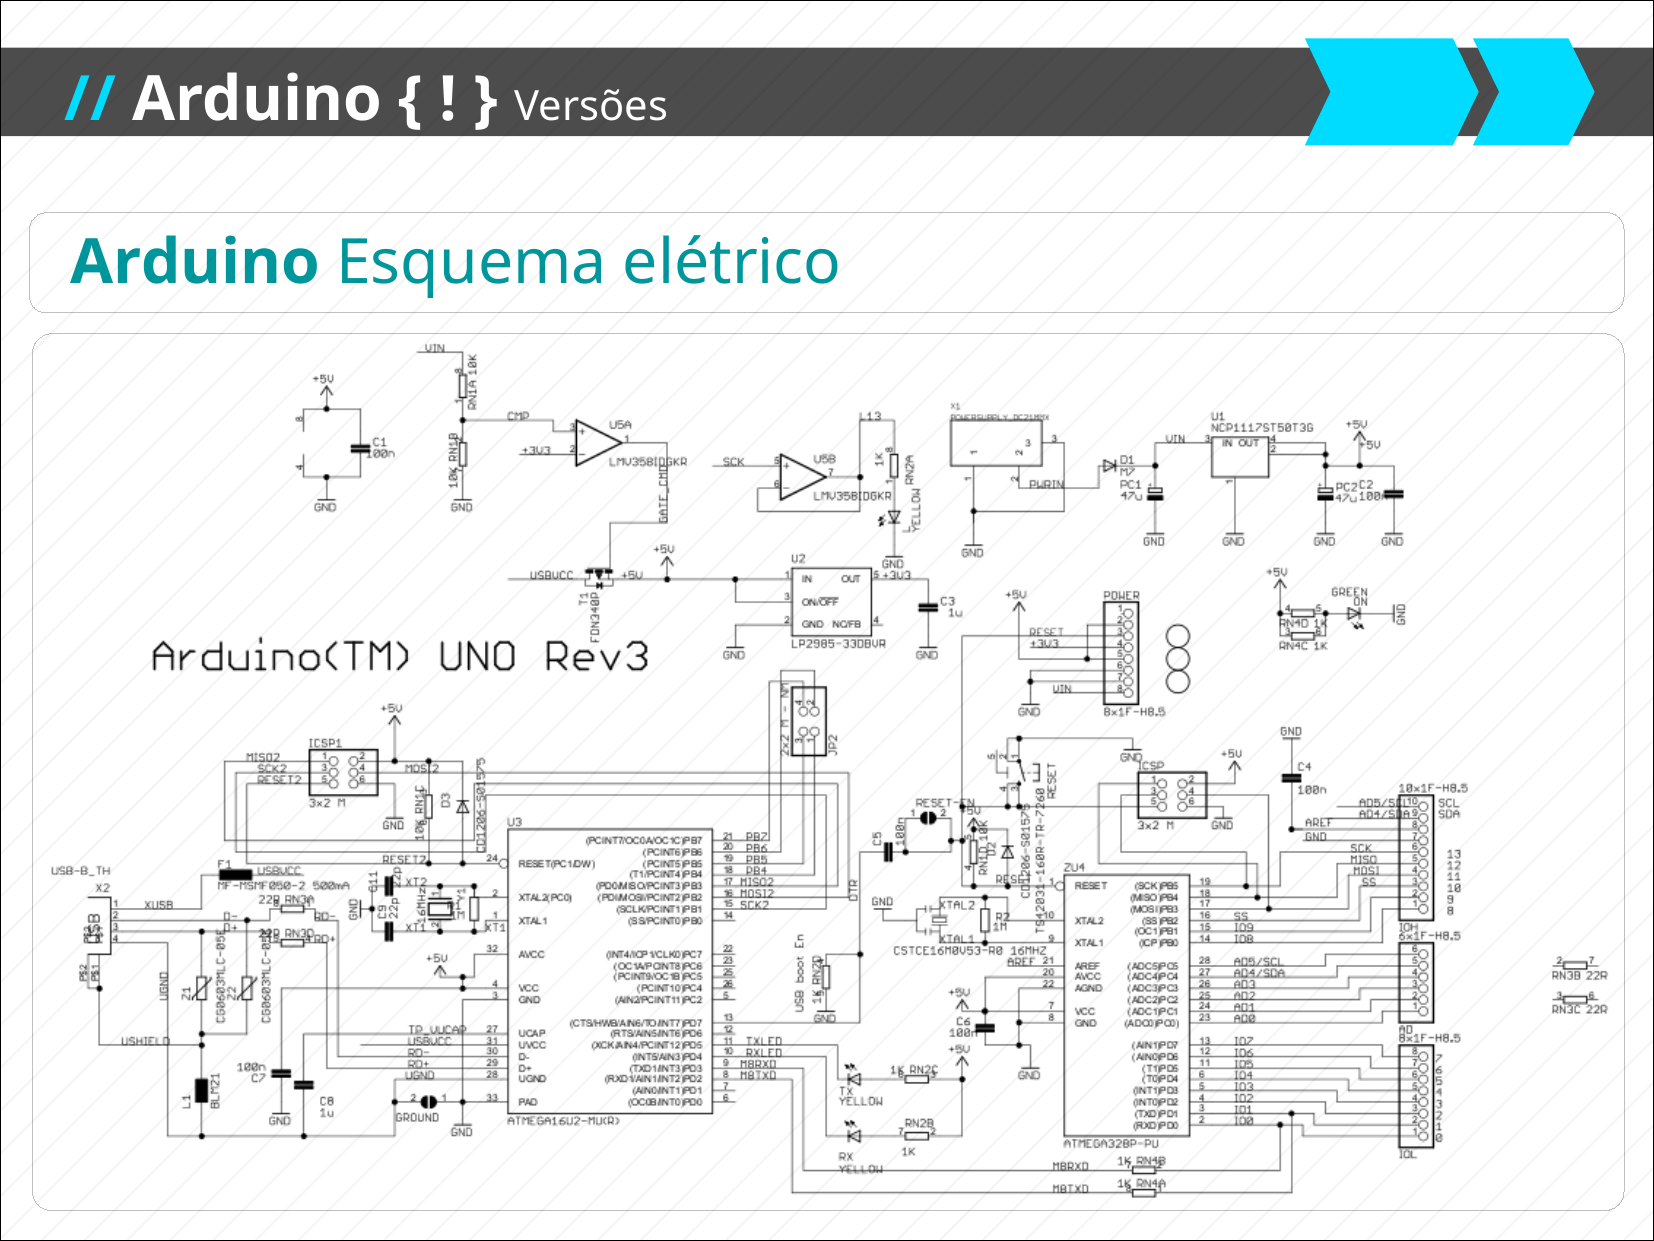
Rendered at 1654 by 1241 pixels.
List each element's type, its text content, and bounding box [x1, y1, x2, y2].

text_box [0, 0, 1654, 1241]
text_box // Arduino { ! } Versões [50, 32, 700, 144]
